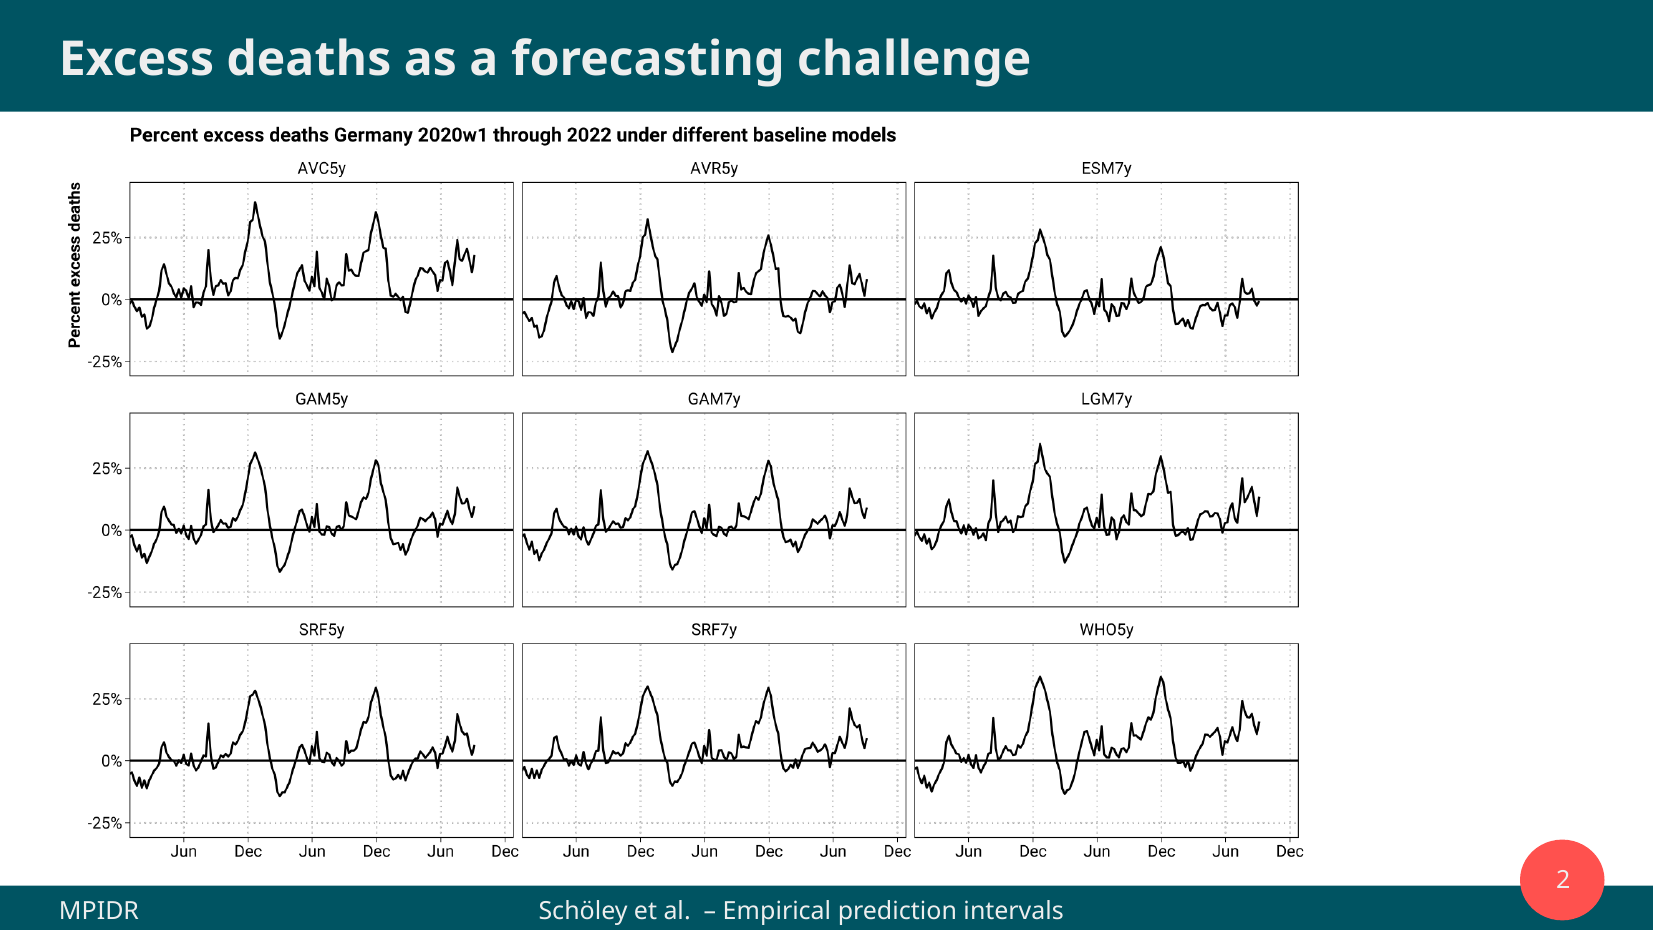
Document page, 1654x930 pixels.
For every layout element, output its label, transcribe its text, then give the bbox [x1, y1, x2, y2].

picture [60, 120, 1306, 868]
title Excess deaths as a forecasting challenge [58, 0, 1594, 117]
